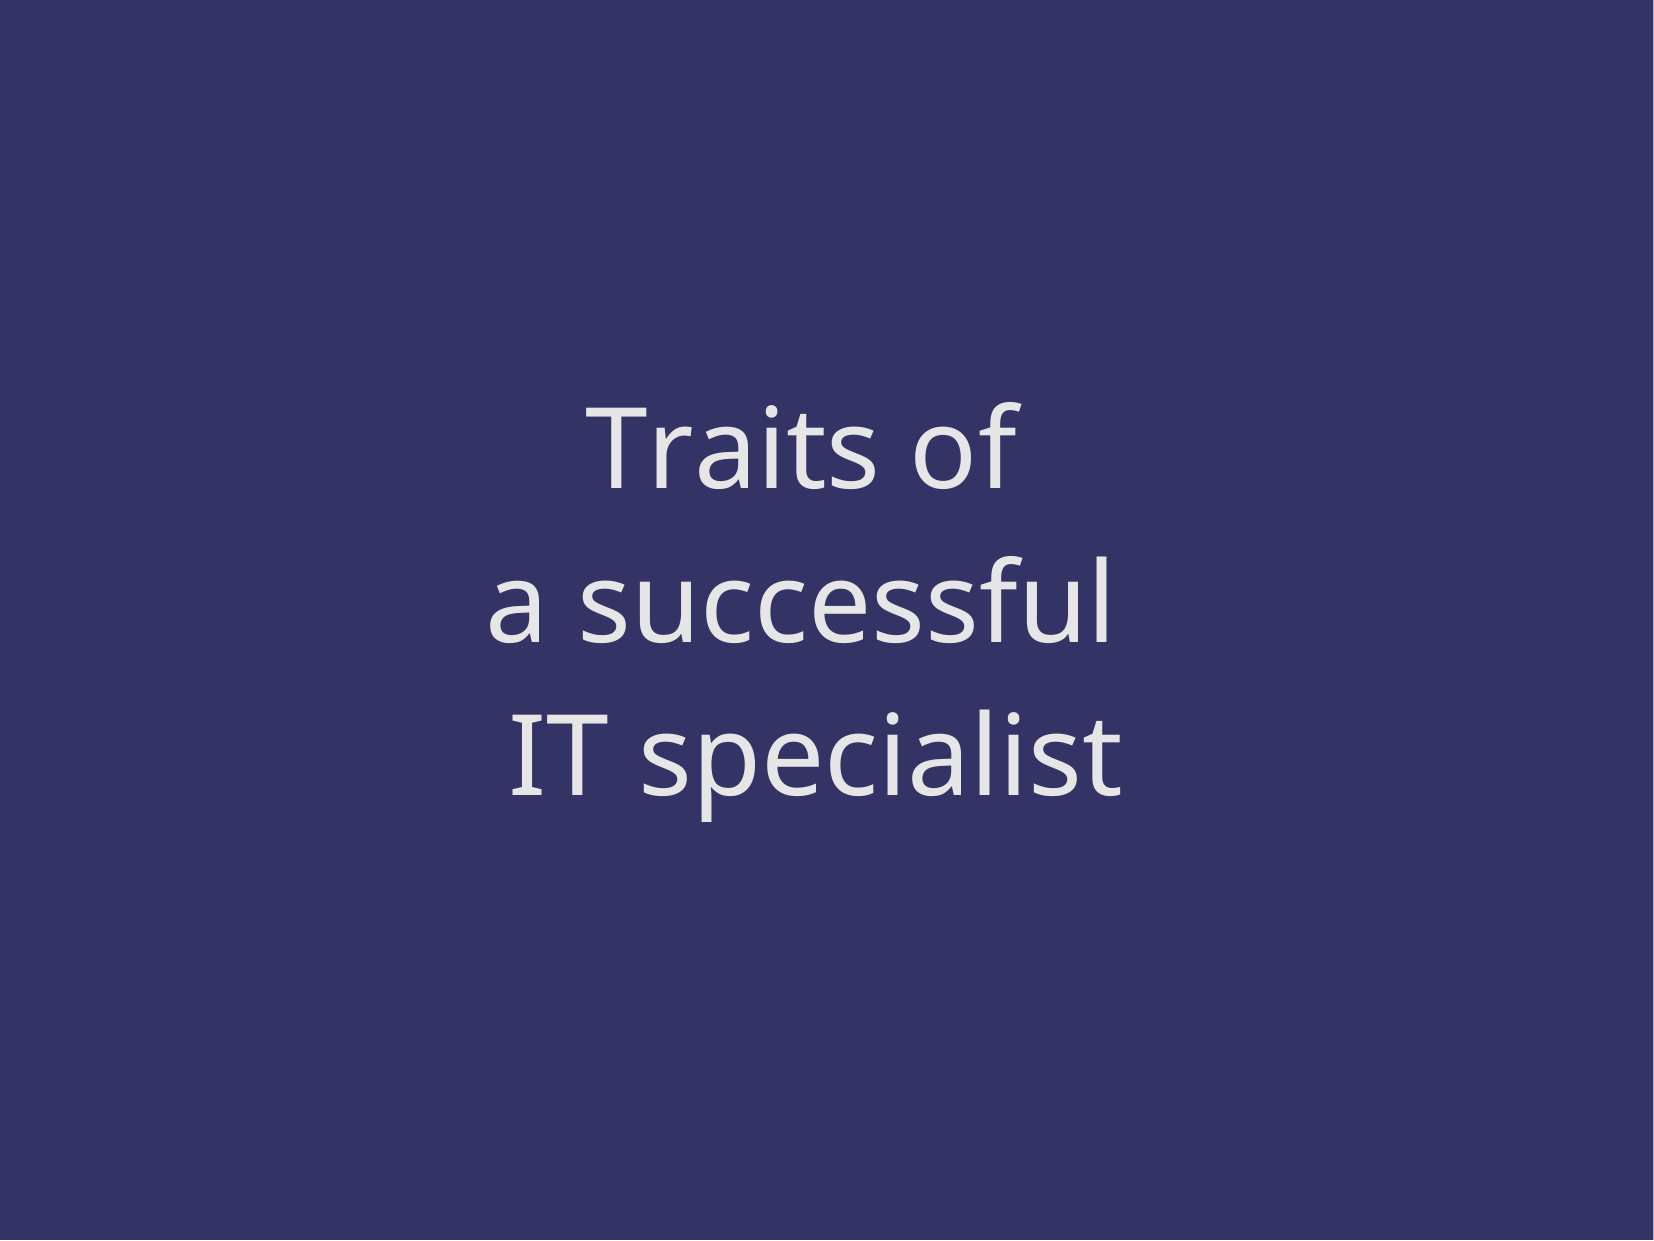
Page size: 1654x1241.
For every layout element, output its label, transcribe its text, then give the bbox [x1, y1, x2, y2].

title Traits of a successful IT specialist [71, 393, 1561, 805]
